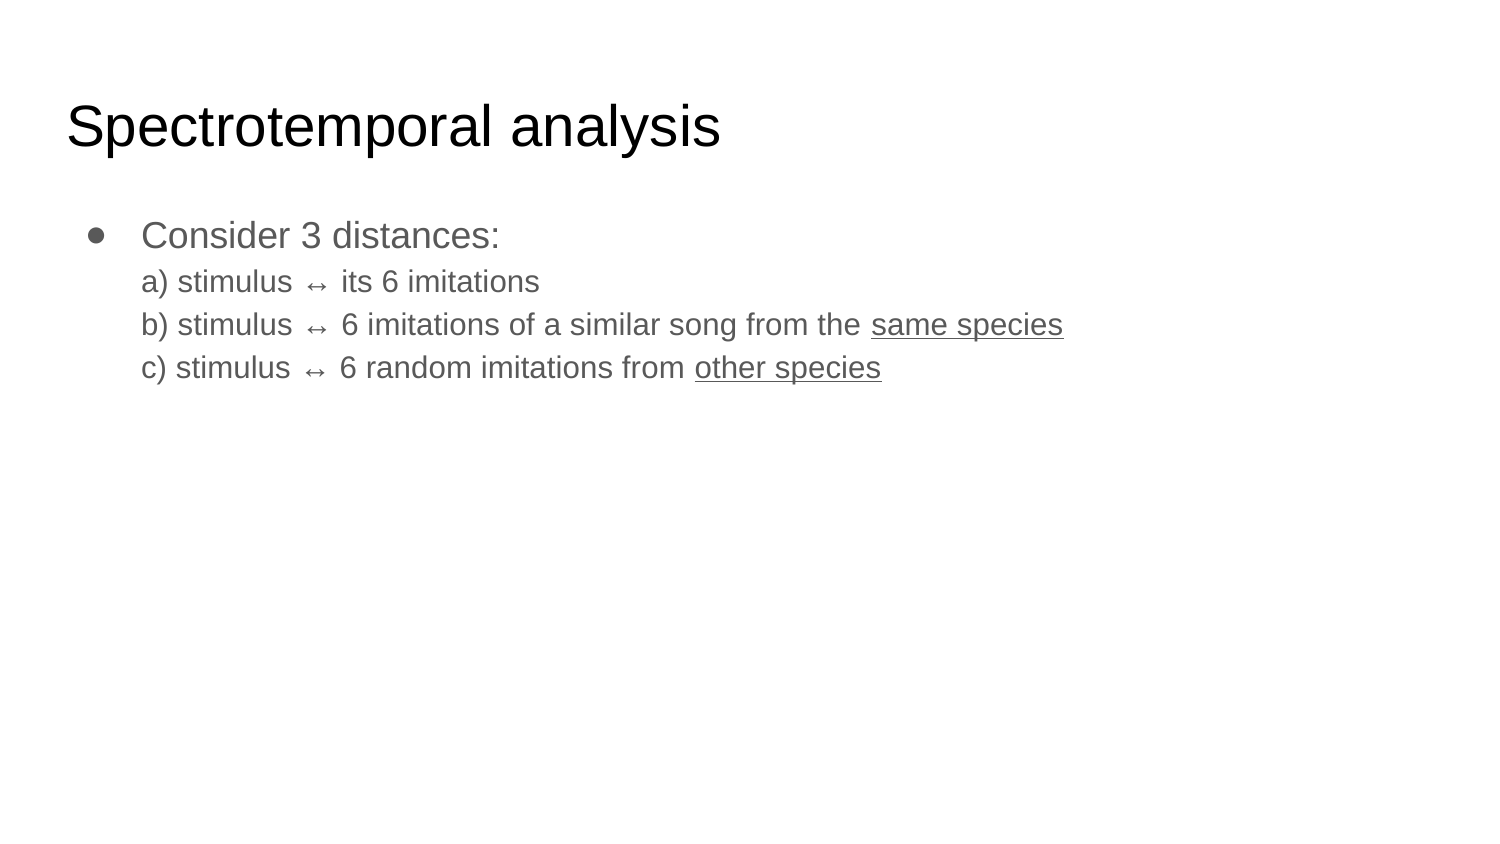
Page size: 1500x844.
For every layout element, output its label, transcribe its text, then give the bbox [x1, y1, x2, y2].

list Consider 3 distances: a) stimulus ↔ its 6 imitations b) stimulus ↔ 6 imitations of a similar song from the same species c) stimulus ↔ 6 random imitations from other species [51, 188, 1449, 750]
title Spectrotemporal analysis [51, 72, 1449, 167]
